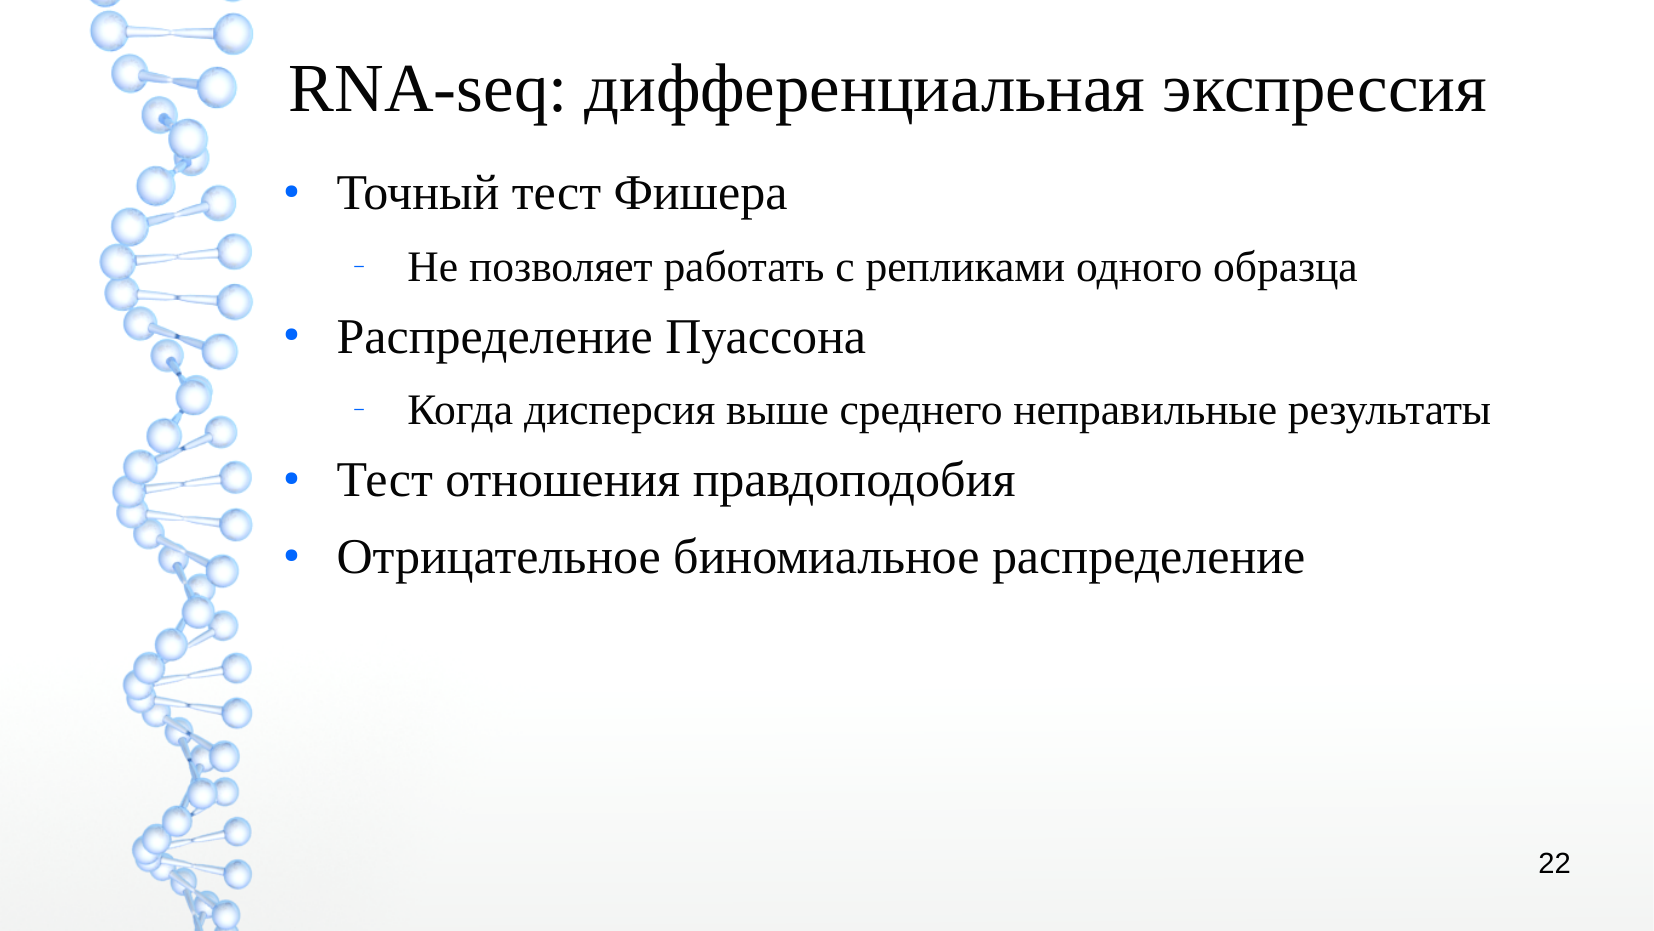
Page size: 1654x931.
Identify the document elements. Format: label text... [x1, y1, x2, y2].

list Точный тест Фишера Не позволяет работать с репликами одного образца Распределение Пуассона Когда дисперсия выше среднего неправильные результаты Тест отношения правдоподобия Отрицательное биномиальное распределение [265, 165, 1595, 886]
picture [0, 0, 1654, 931]
title RNA-seq: дифференциальная экспрессия [224, 11, 1554, 166]
